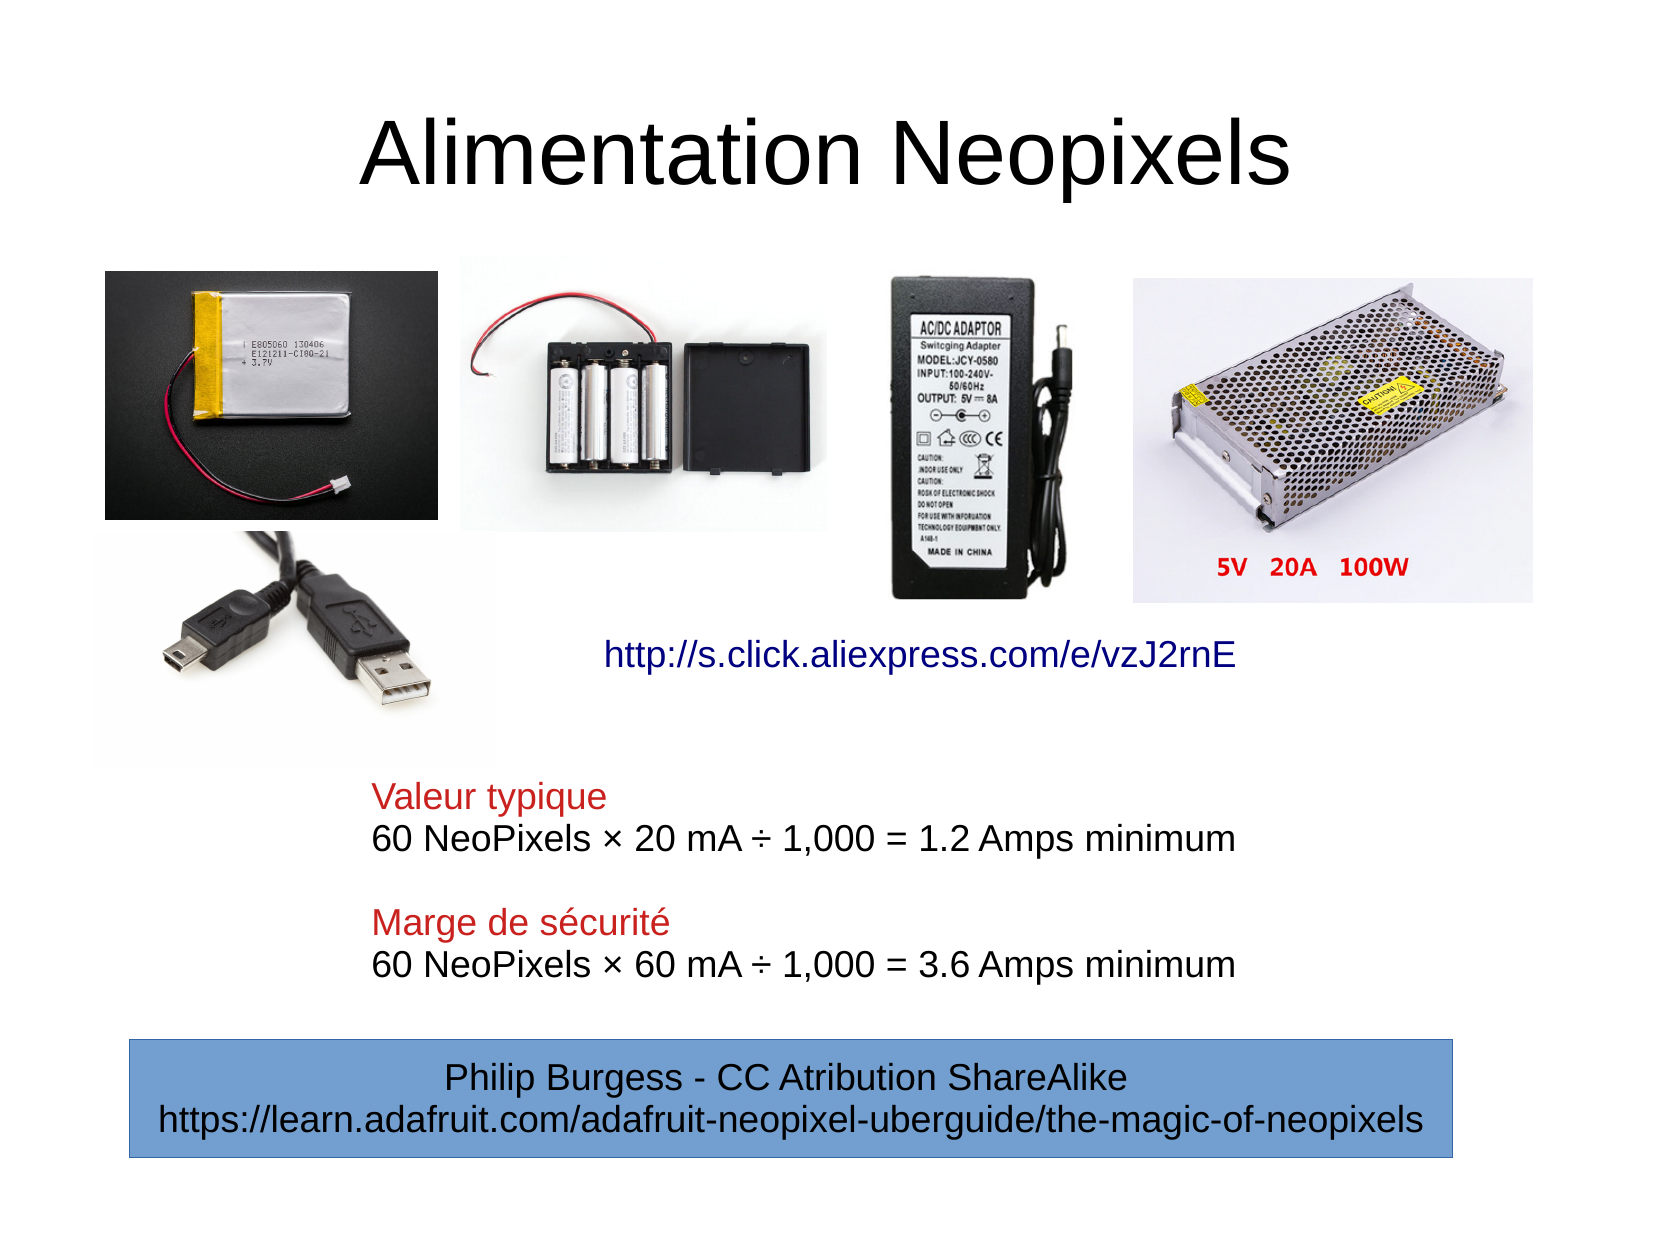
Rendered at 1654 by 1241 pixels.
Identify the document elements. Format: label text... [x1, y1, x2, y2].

picture [859, 259, 1536, 615]
picture [105, 271, 438, 520]
picture [94, 256, 827, 768]
text_box http://s.click.aliexpress.com/e/vzJ2rnE [589, 625, 1252, 683]
title Alimentation Neopixels [82, 49, 1571, 257]
text_box Valeur typique 60 NeoPixels × 20 mA ÷ 1,000 = 1.2 Amps minimum Marge de sécurité 60 NeoPixels × 60 mA ÷ 1,000 = 3.6 Amps minimum [356, 767, 1252, 993]
text_box Philip Burgess - CC Atribution ShareAlike https://learn.adafruit.com/adafruit-neopixel-uberguide/the-magic-of-neopixels [129, 1039, 1453, 1158]
